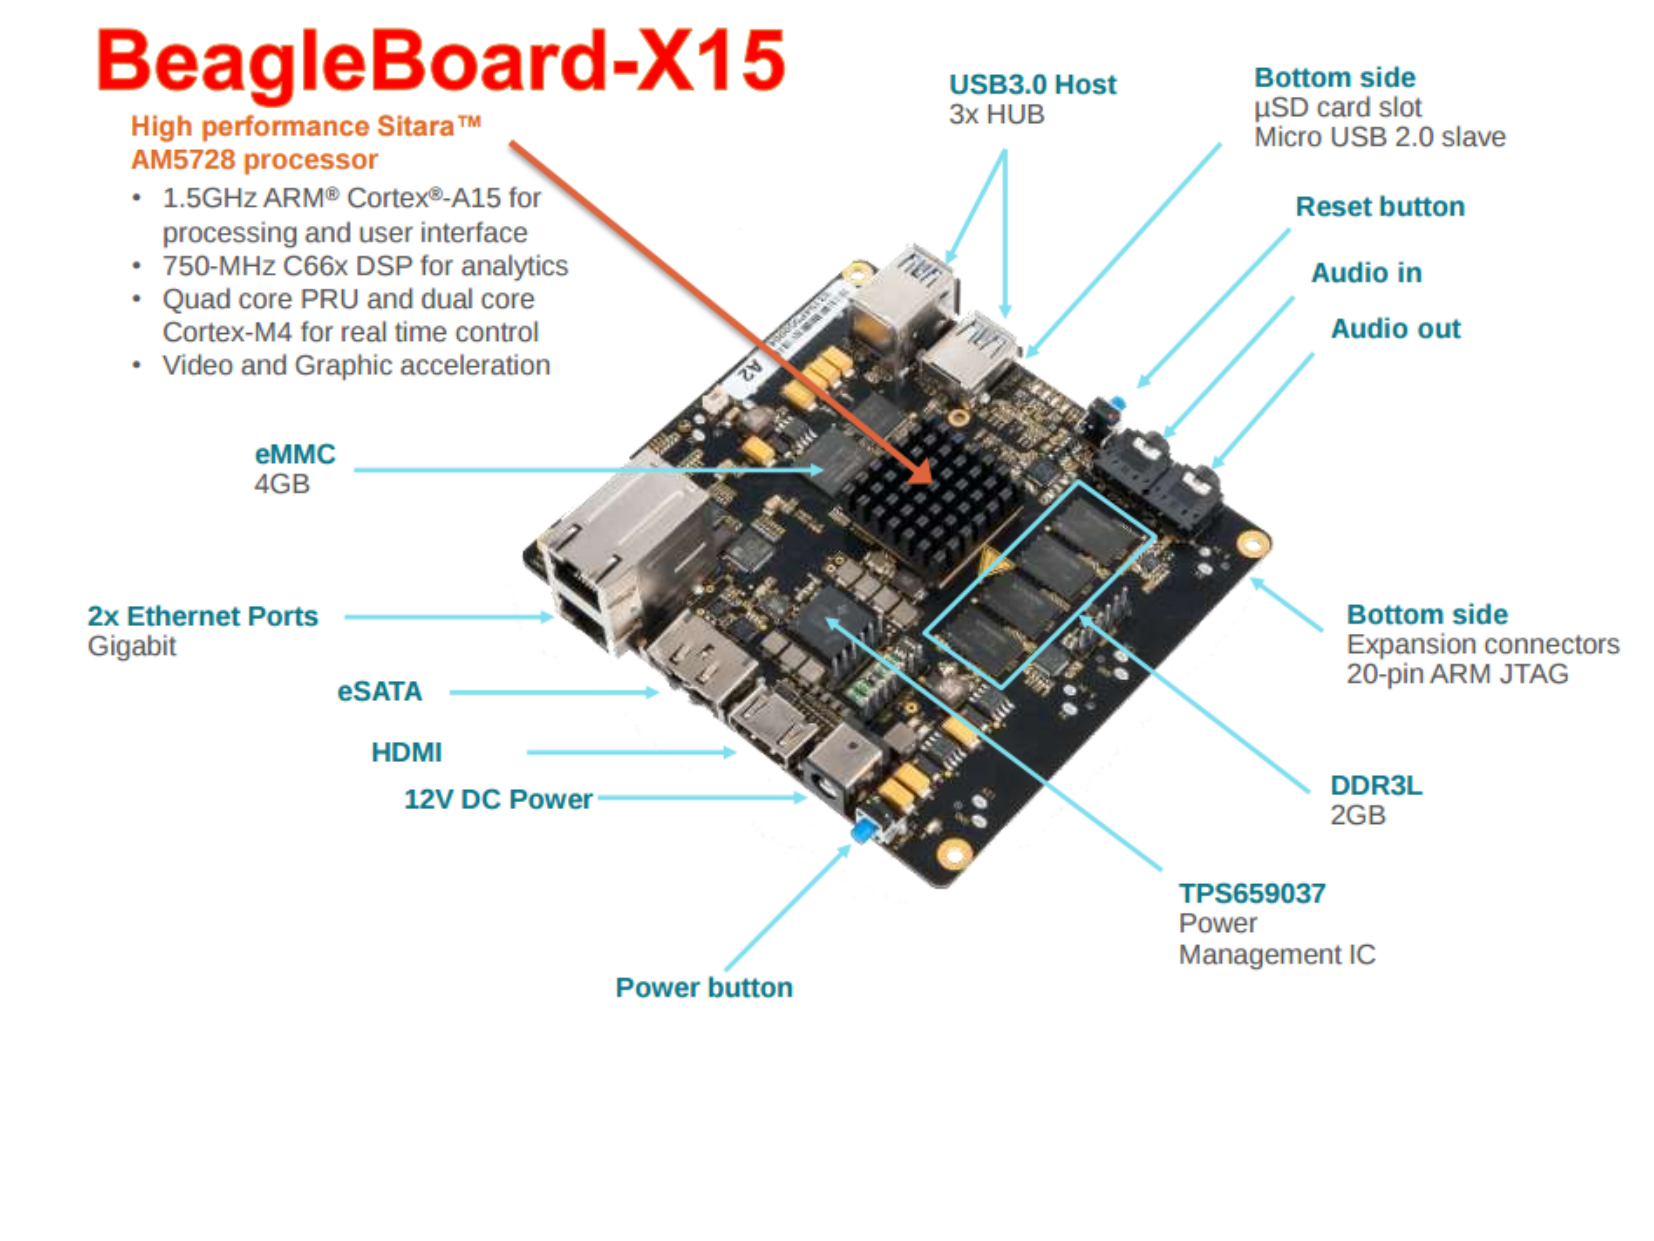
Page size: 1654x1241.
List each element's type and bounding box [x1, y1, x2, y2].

picture [63, 14, 1636, 1021]
